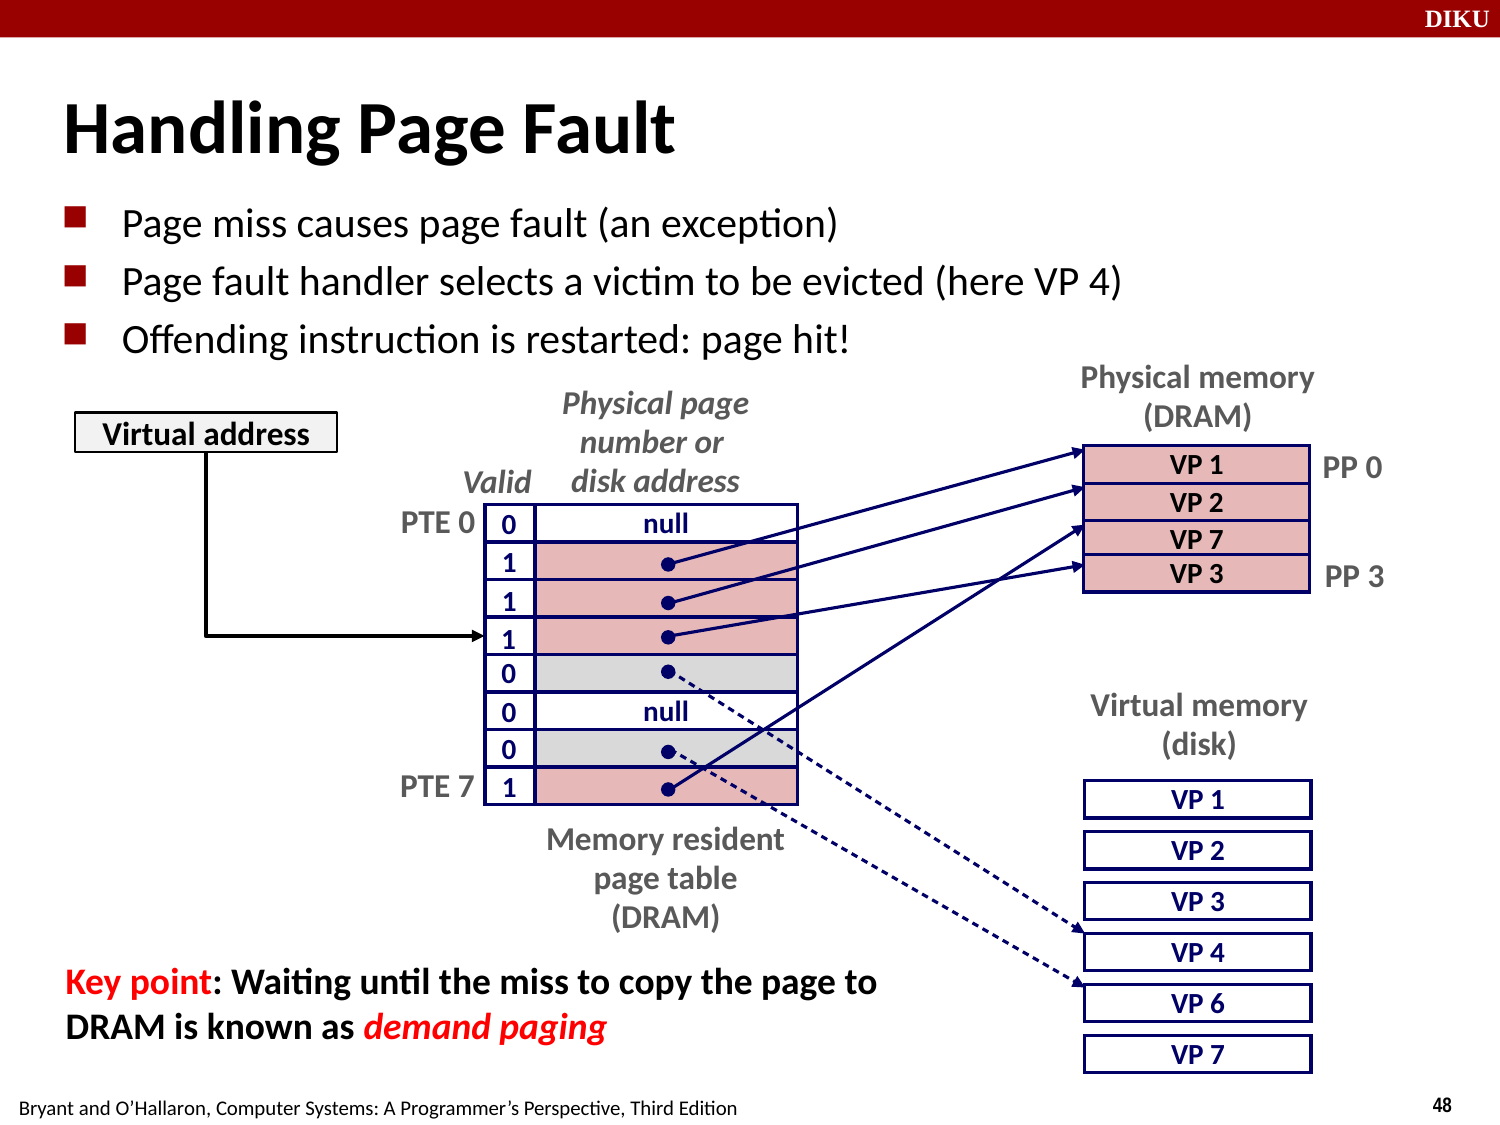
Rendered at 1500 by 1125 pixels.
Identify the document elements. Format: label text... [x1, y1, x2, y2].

text_box VP 1 [1084, 780, 1312, 819]
text_box 0 [486, 724, 532, 775]
text_box VP 6 [1084, 984, 1312, 1022]
text_box VP 3 [1084, 882, 1312, 920]
text_box Memory resident page table (DRAM) [531, 811, 801, 945]
text_box [536, 730, 798, 805]
text_box Virtual address [75, 412, 338, 453]
text_box VP 3 [1083, 554, 1310, 593]
text_box PTE 0 [385, 493, 490, 549]
text_box null [536, 693, 798, 730]
text_box Virtual memory (disk) [1075, 677, 1323, 772]
text_box null [536, 504, 798, 542]
text_box null [768, 711, 798, 730]
text_box [536, 542, 798, 693]
text_box Physical page number or disk address [547, 374, 765, 509]
text_box 1 [487, 576, 532, 627]
text_box 1 [487, 537, 532, 576]
text_box 1 [486, 614, 531, 648]
text_box 0 [486, 687, 532, 724]
text_box 1 [490, 775, 532, 814]
text_box Valid [447, 454, 560, 510]
text_box PP 3 [1310, 548, 1400, 604]
text_box VP 7 [1083, 521, 1310, 554]
text_box Key point: Waiting until the miss to copy the page to DRAM is known as demand paging [50, 949, 1000, 1055]
text_box 0 [486, 648, 531, 687]
text_box Physical memory (DRAM) [1065, 349, 1330, 445]
text_box PTE 7 [385, 758, 490, 814]
text_box VP 1 [1083, 445, 1310, 484]
text_box Handling Page Fault [48, 59, 1408, 188]
text_box VP 2 [1084, 831, 1312, 869]
text_box VP 2 [1083, 484, 1310, 521]
text_box VP 4 [1084, 933, 1312, 971]
text_box PP 0 [1307, 439, 1398, 495]
text_box null [759, 531, 798, 542]
text_box 0 [490, 499, 532, 537]
text_box Page miss causes page fault (an exception) Page fault handler selects a victim to be evicted (here VP 4) Offending instruction is restarted: page hit! [50, 188, 1414, 313]
text_box VP 7 [1084, 1035, 1312, 1073]
